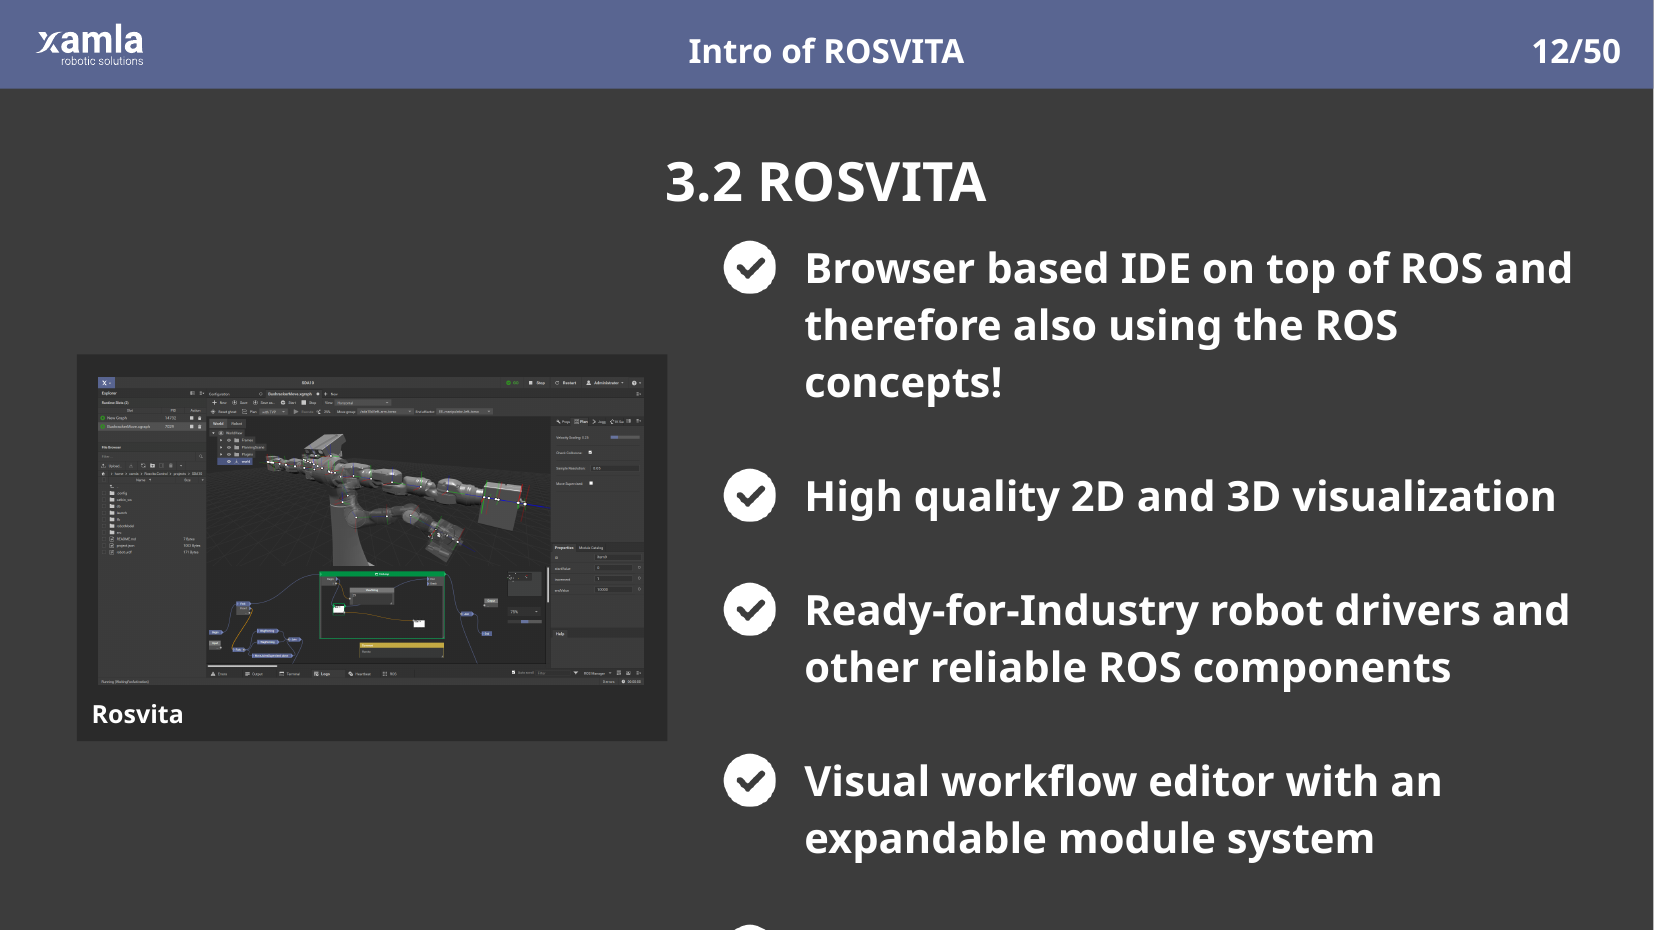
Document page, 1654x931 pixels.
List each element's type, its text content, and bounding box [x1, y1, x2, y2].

text_box Intro of ROSVITA [296, 20, 1357, 80]
text_box Rosvita [76, 689, 644, 738]
text_box 12/50 [1511, 20, 1636, 80]
text_box [0, 0, 1654, 89]
picture [98, 377, 644, 685]
picture [35, 23, 143, 65]
text_box Browser based IDE on top of ROS and therefore also using the ROS concepts! High quality 2D and 3D visualization Ready-for-Industry robot drivers and other reliable ROS components Visual workflow editor with an expandable module system All features bundled in docker container for easy deployment [708, 231, 1607, 931]
text_box [76, 354, 668, 742]
text_box 3.2 ROSVITA [188, 135, 1465, 223]
